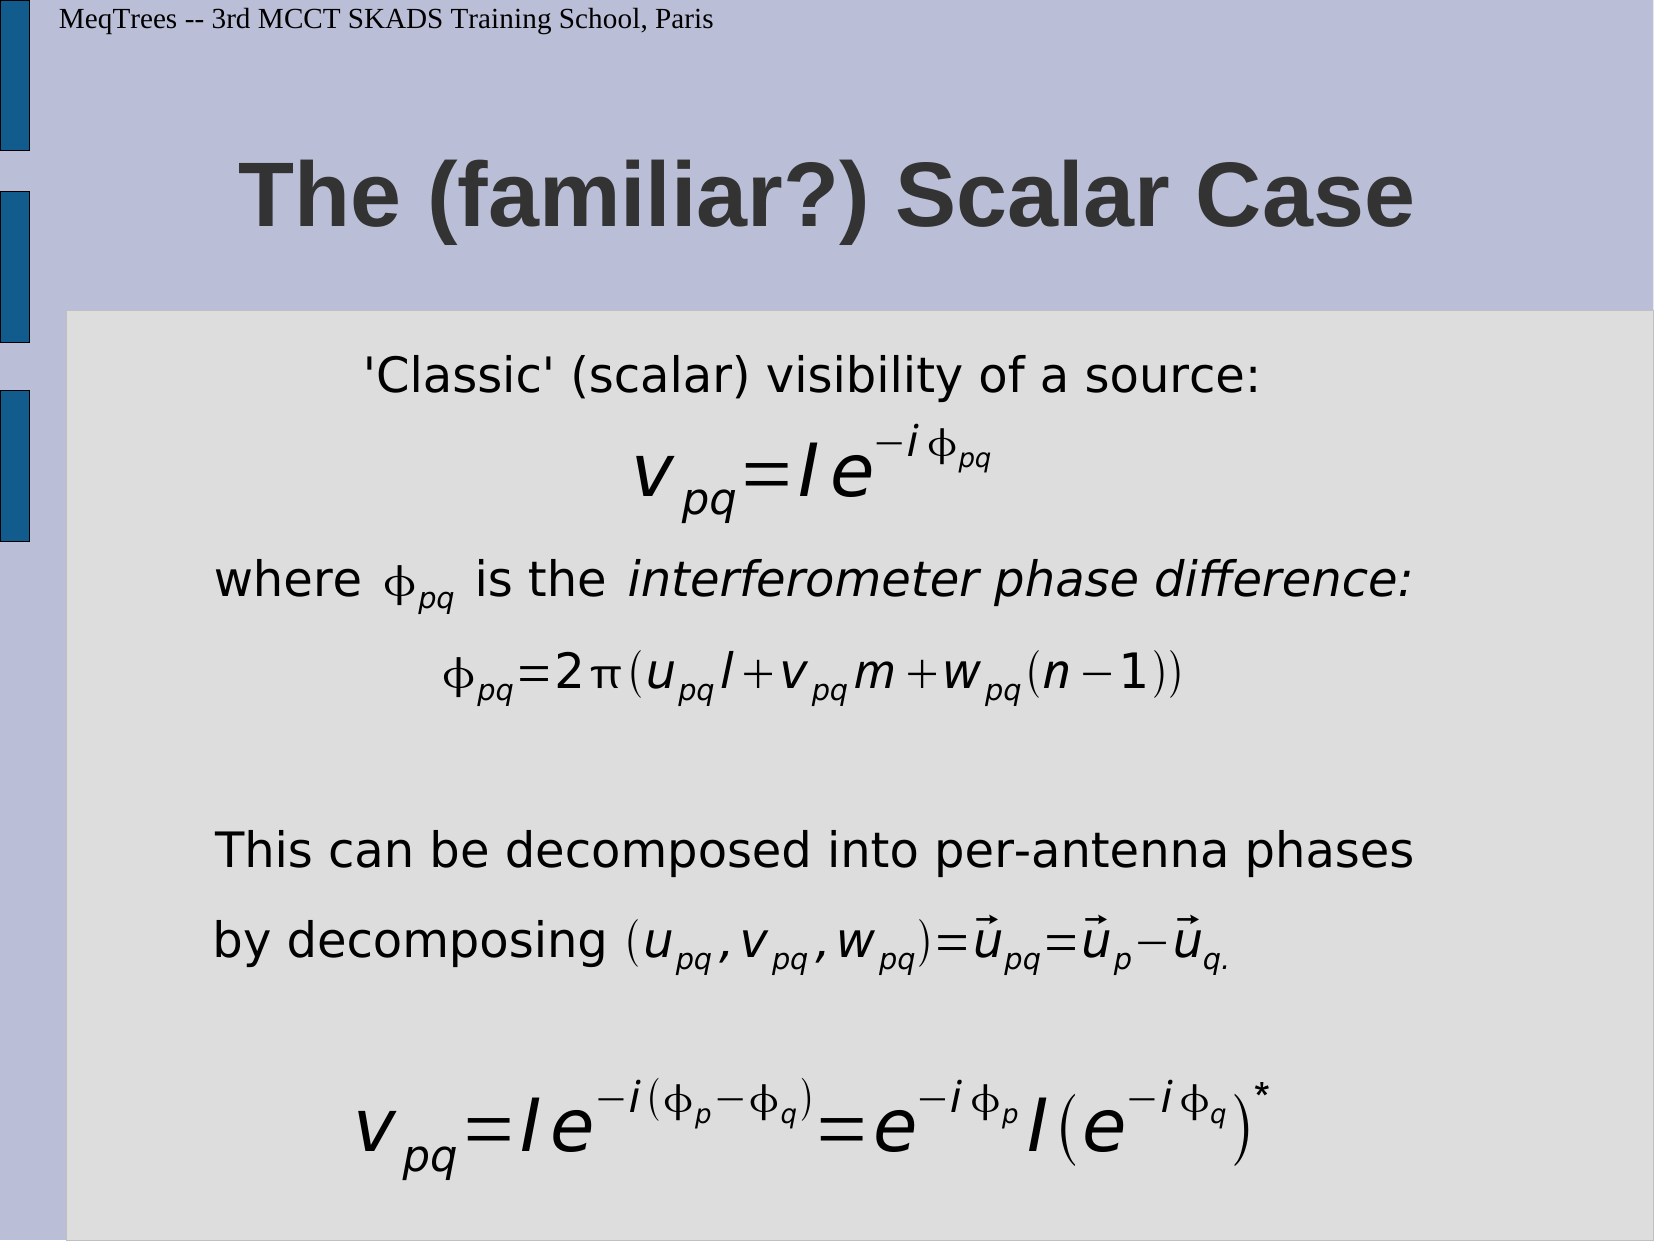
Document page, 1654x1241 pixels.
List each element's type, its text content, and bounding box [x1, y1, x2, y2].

title The (familiar?) Scalar Case [121, 91, 1534, 299]
chart [206, 323, 1418, 1241]
